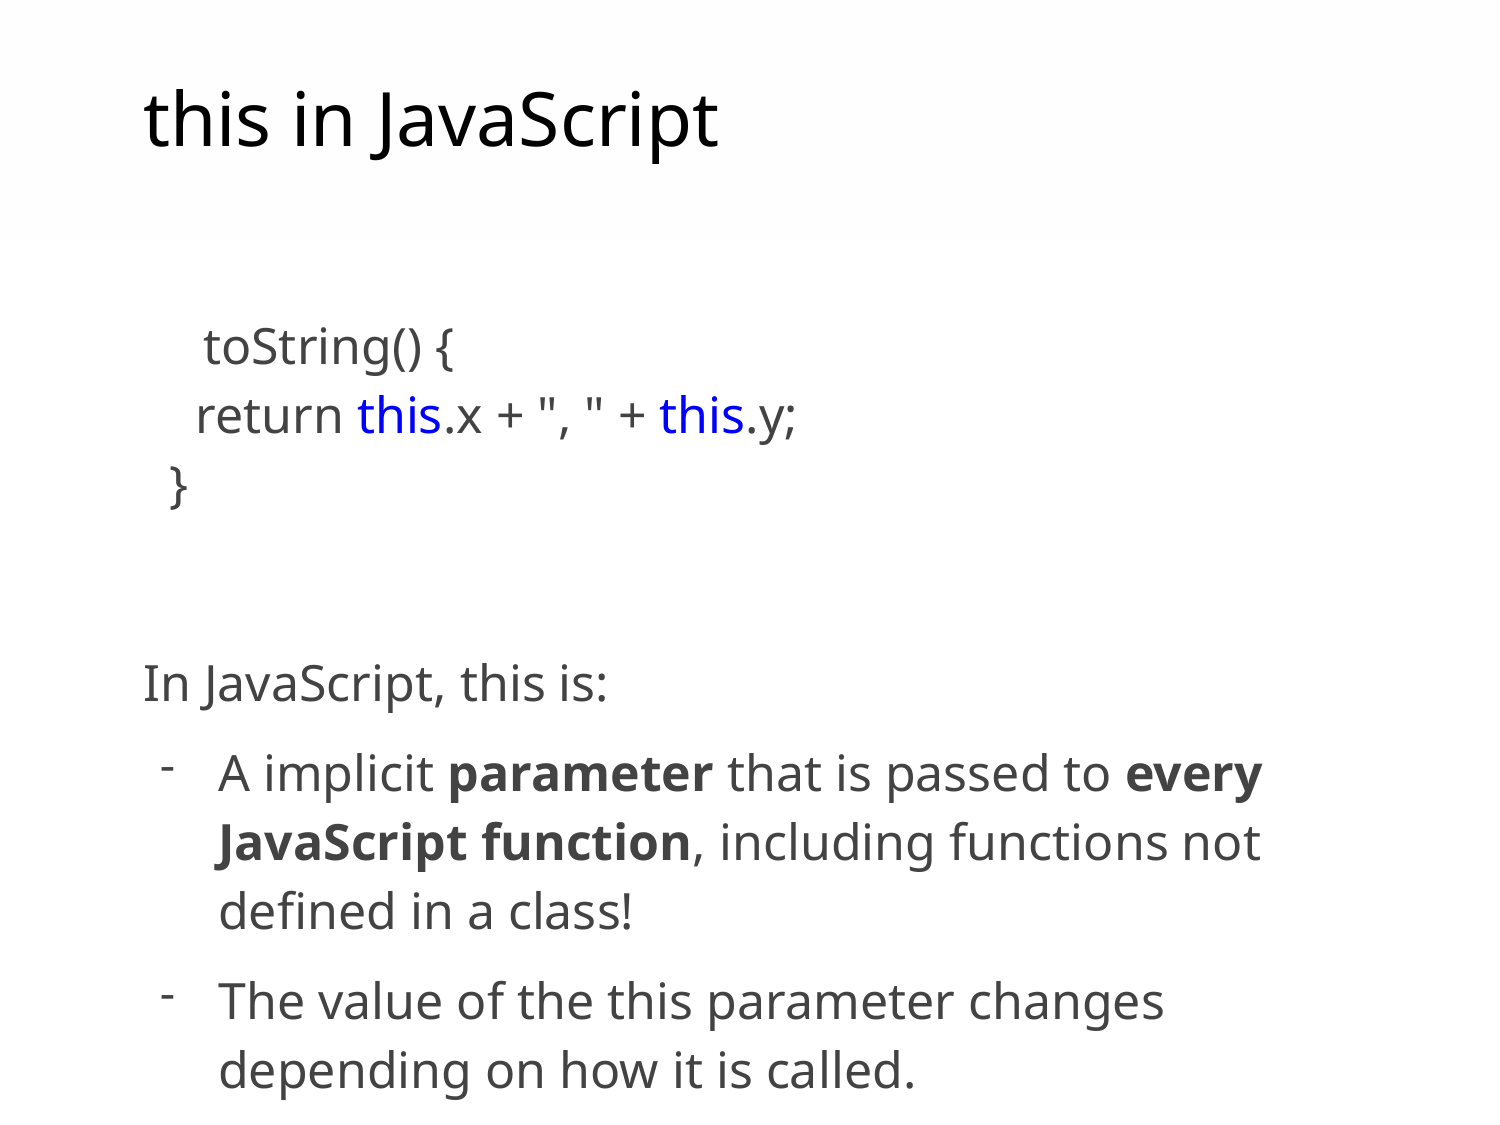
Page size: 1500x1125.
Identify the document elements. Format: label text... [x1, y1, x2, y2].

list toString() { return this.x + ", " + this.y; } [128, 290, 1372, 553]
title this in JavaScript [128, 56, 1372, 183]
list In JavaScript, this is: A implicit parameter that is passed to every JavaScript function, including functions not defined in a class! The value of the this parameter changes depending on how it is called. [128, 627, 1418, 972]
